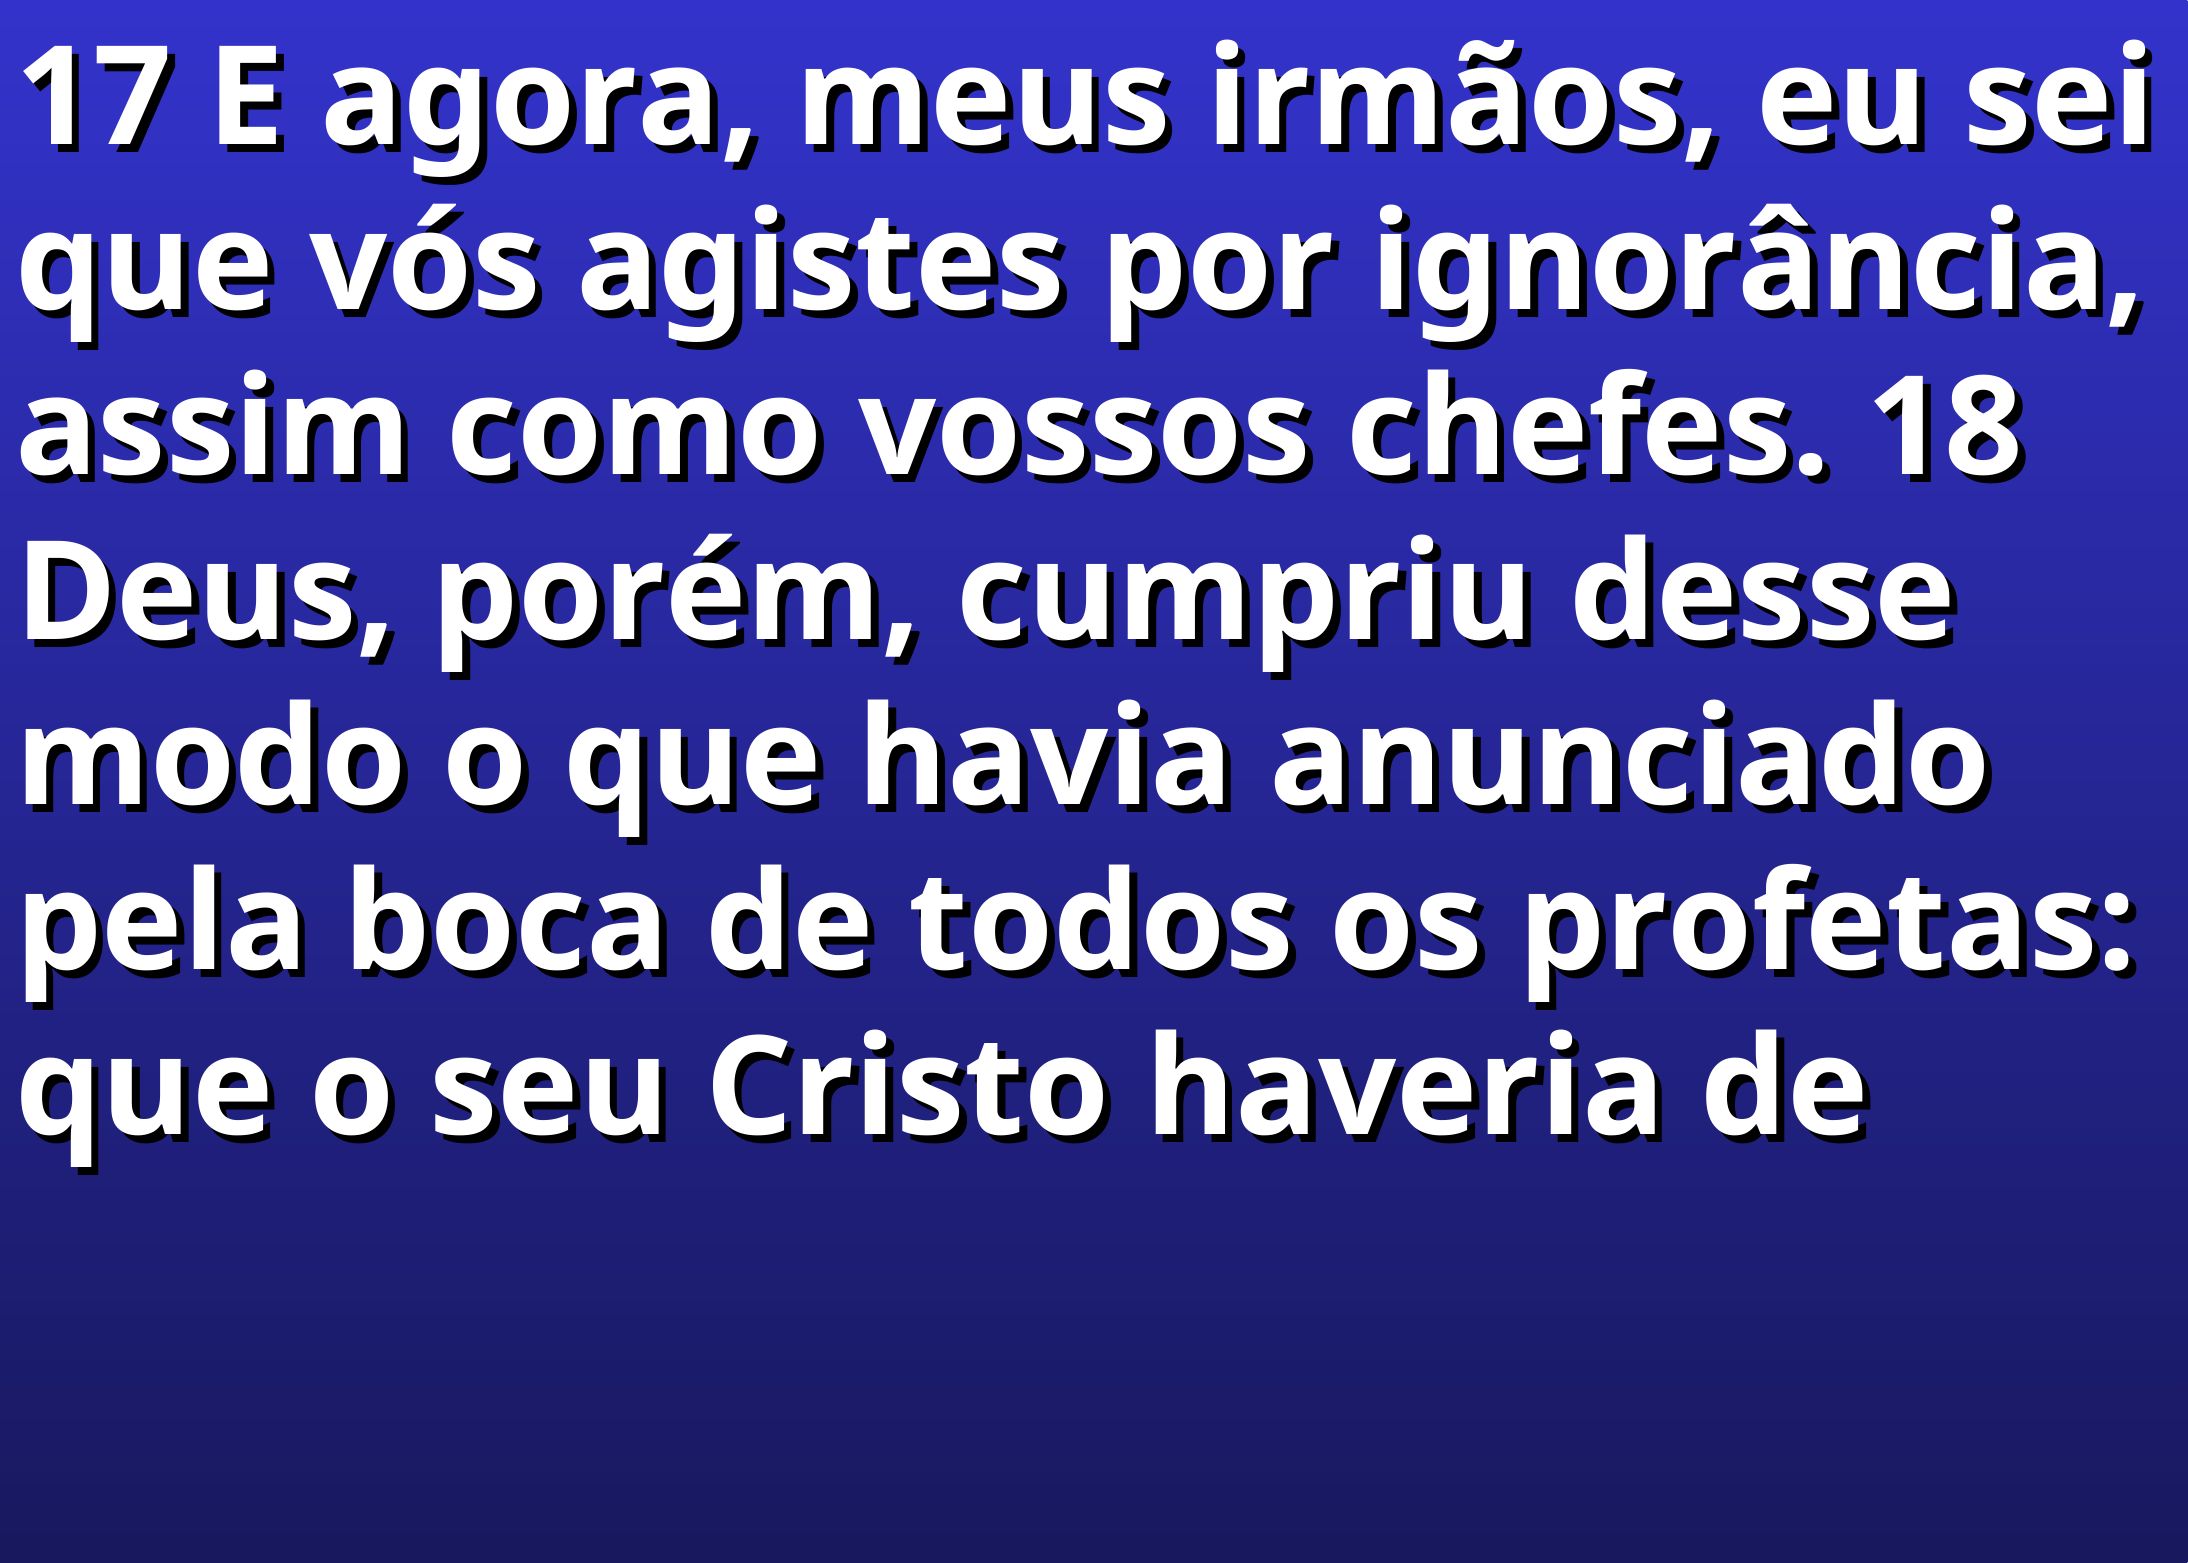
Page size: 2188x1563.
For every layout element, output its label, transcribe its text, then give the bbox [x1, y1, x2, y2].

text_box 17 E agora, meus irmãos, eu sei que vós agistes por ignorância, assim como vossos chefes. 18 Deus, porém, cumpriu desse modo o que havia anunciado pela boca de todos os profetas: que o seu Cristo haveria de [0, 0, 2188, 1170]
